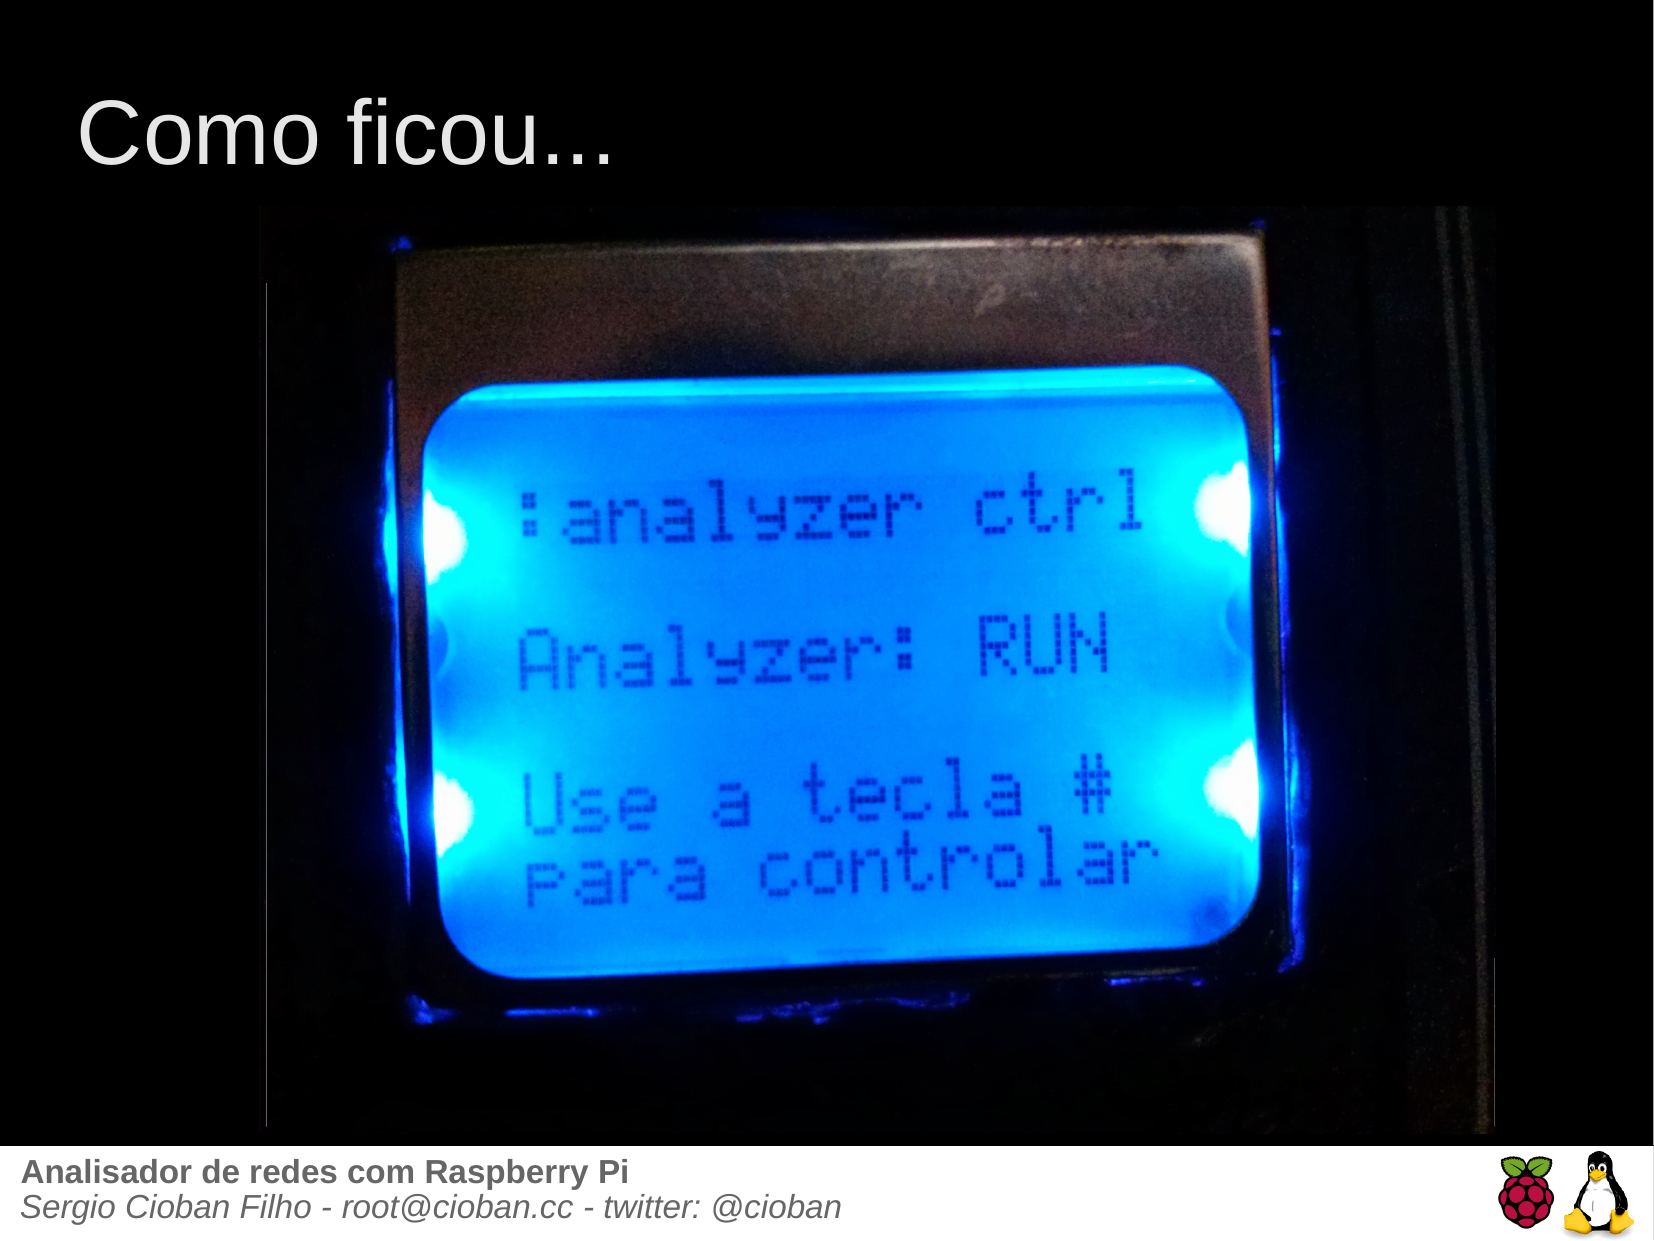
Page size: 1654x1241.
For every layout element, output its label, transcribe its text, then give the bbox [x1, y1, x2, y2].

picture [259, 206, 1496, 1134]
picture [1476, 1147, 1634, 1240]
title Como ficou... [76, 29, 1565, 237]
